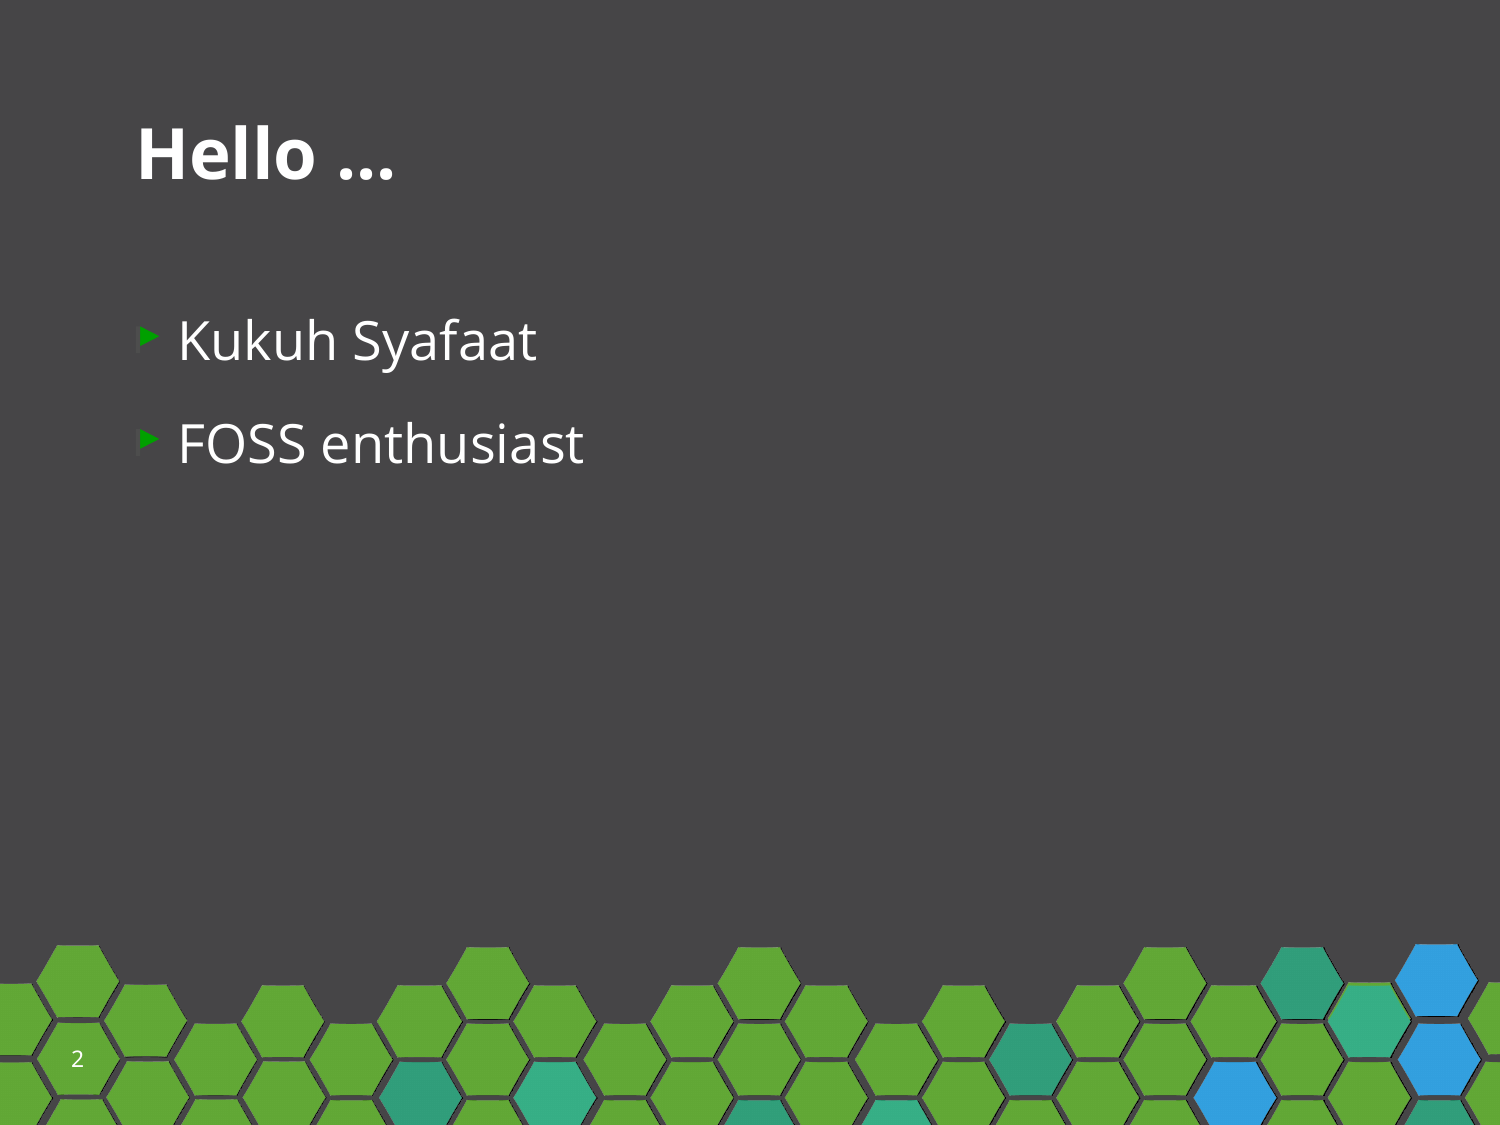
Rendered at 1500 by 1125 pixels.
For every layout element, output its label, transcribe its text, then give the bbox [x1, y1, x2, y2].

picture [0, 944, 1500, 1125]
title Hello ... [135, 71, 1372, 234]
list Kukuh Syafaat FOSS enthusiast [135, 291, 1372, 945]
